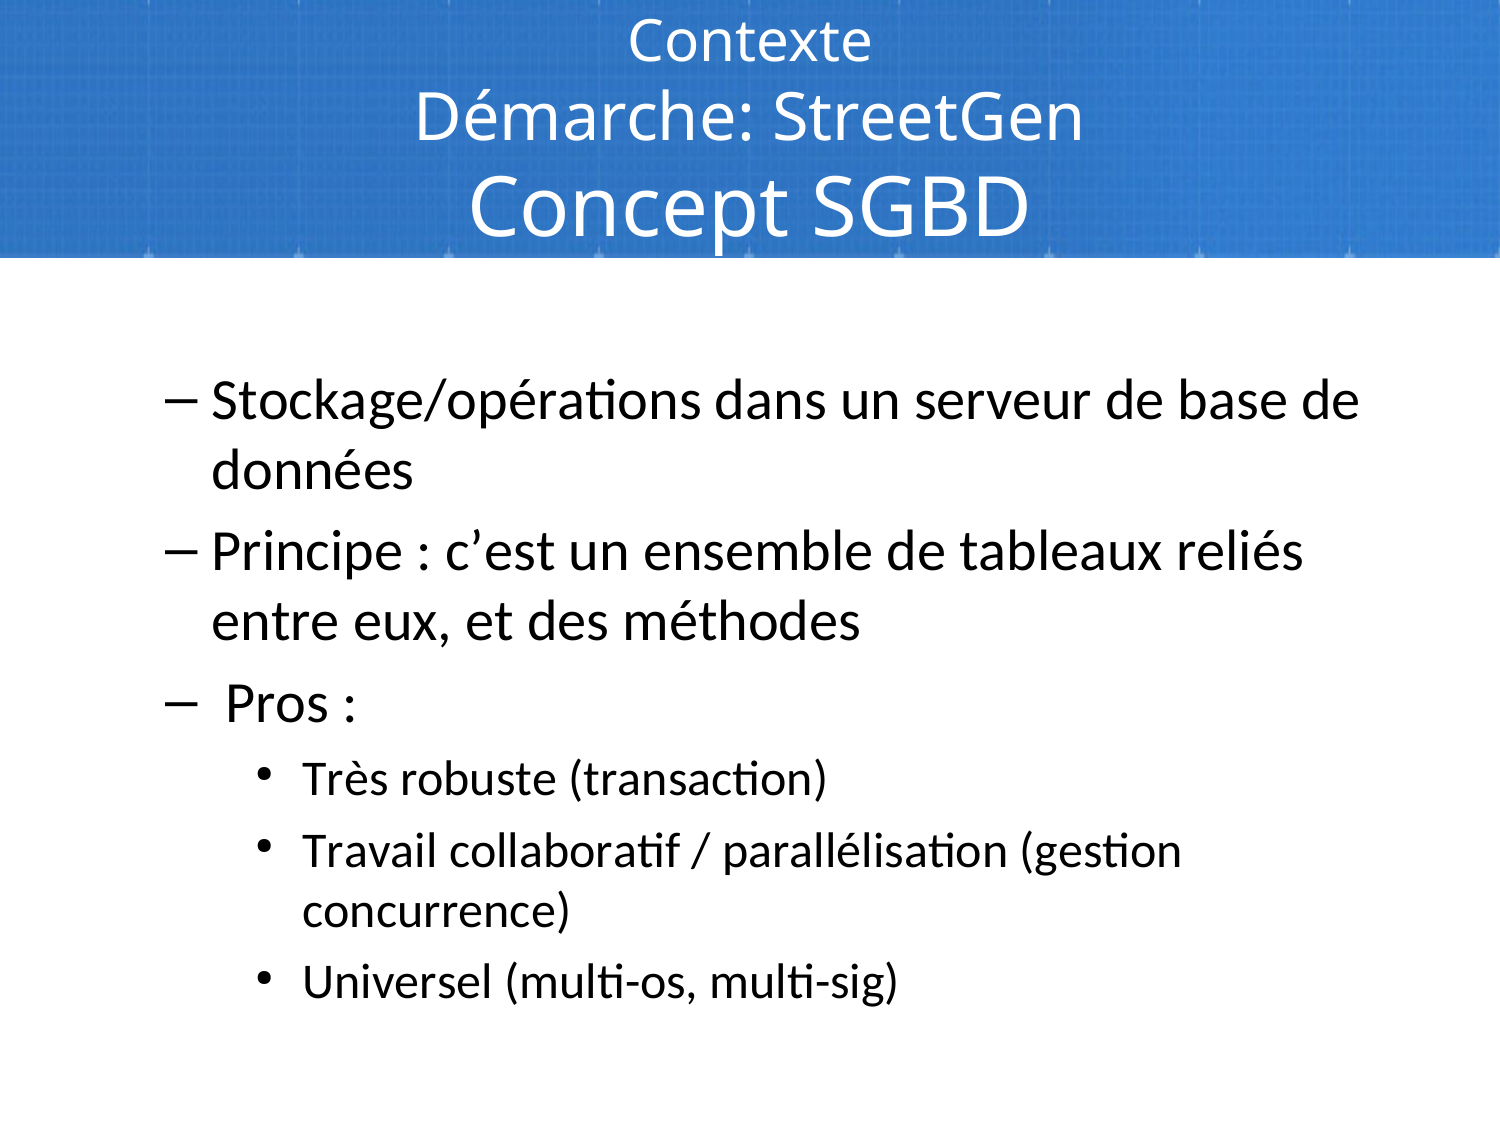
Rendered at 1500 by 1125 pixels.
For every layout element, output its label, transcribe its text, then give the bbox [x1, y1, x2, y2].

title Contexte Démarche: StreetGen Concept SGBD [35, 34, 1465, 222]
picture [0, 0, 1500, 258]
text_box Stockage/opérations dans un serveur de base de données Principe : c’est un ensemble de tableaux reliés entre eux, et des méthodes Pros : Très robuste (transaction) Travail collaboratif / parallélisation (gestion concurrence) Universel (multi-os, multi-sig) [75, 353, 1426, 1125]
